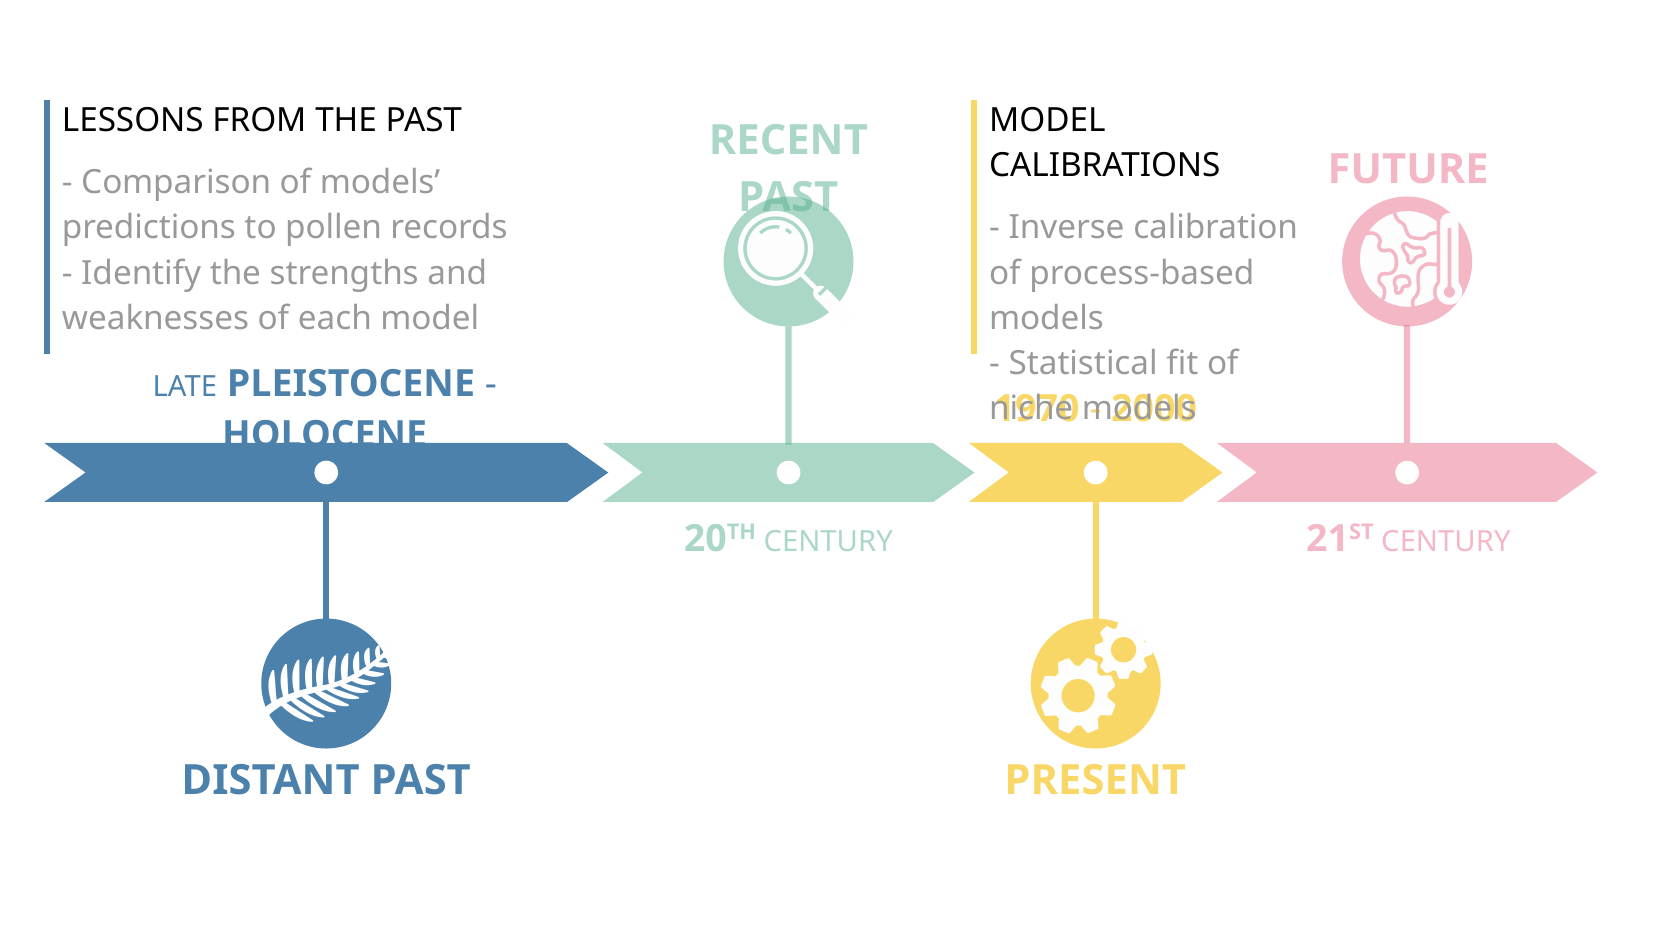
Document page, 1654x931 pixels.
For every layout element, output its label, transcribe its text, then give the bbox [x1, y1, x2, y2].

text_box Model calibrationS - Inverse calibration of process-based models - Statistical fit of niche models [974, 88, 1329, 325]
text_box 20th century [602, 507, 975, 567]
text_box 1970 - 2000 [950, 377, 1241, 438]
text_box Lessons from the past - Comparison of models’ predictions to pollen records - Identify the strengths and weaknesses of each model [47, 88, 591, 355]
text_box [295, 741, 357, 748]
text_box [1375, 318, 1440, 327]
text_box RECENT past [643, 137, 934, 197]
text_box [1468, 238, 1473, 285]
text_box DISTANT PAST [149, 748, 504, 808]
text_box [786, 197, 806, 208]
text_box PREsent [950, 748, 1241, 808]
text_box FUTURE [1329, 137, 1554, 197]
picture [247, 630, 408, 741]
text_box [289, 618, 364, 630]
text_box [968, 442, 1223, 502]
text_box [602, 442, 975, 502]
text_box Late Pleistocene - Holocene [58, 377, 591, 438]
text_box [1374, 197, 1440, 205]
text_box [44, 442, 609, 502]
text_box [770, 204, 783, 208]
text_box 21St century [1263, 507, 1554, 567]
text_box [811, 200, 823, 208]
text_box [751, 200, 766, 208]
text_box [1216, 442, 1598, 503]
picture [1352, 205, 1468, 318]
picture [1030, 612, 1164, 752]
picture [720, 208, 869, 356]
text_box [1342, 227, 1352, 296]
